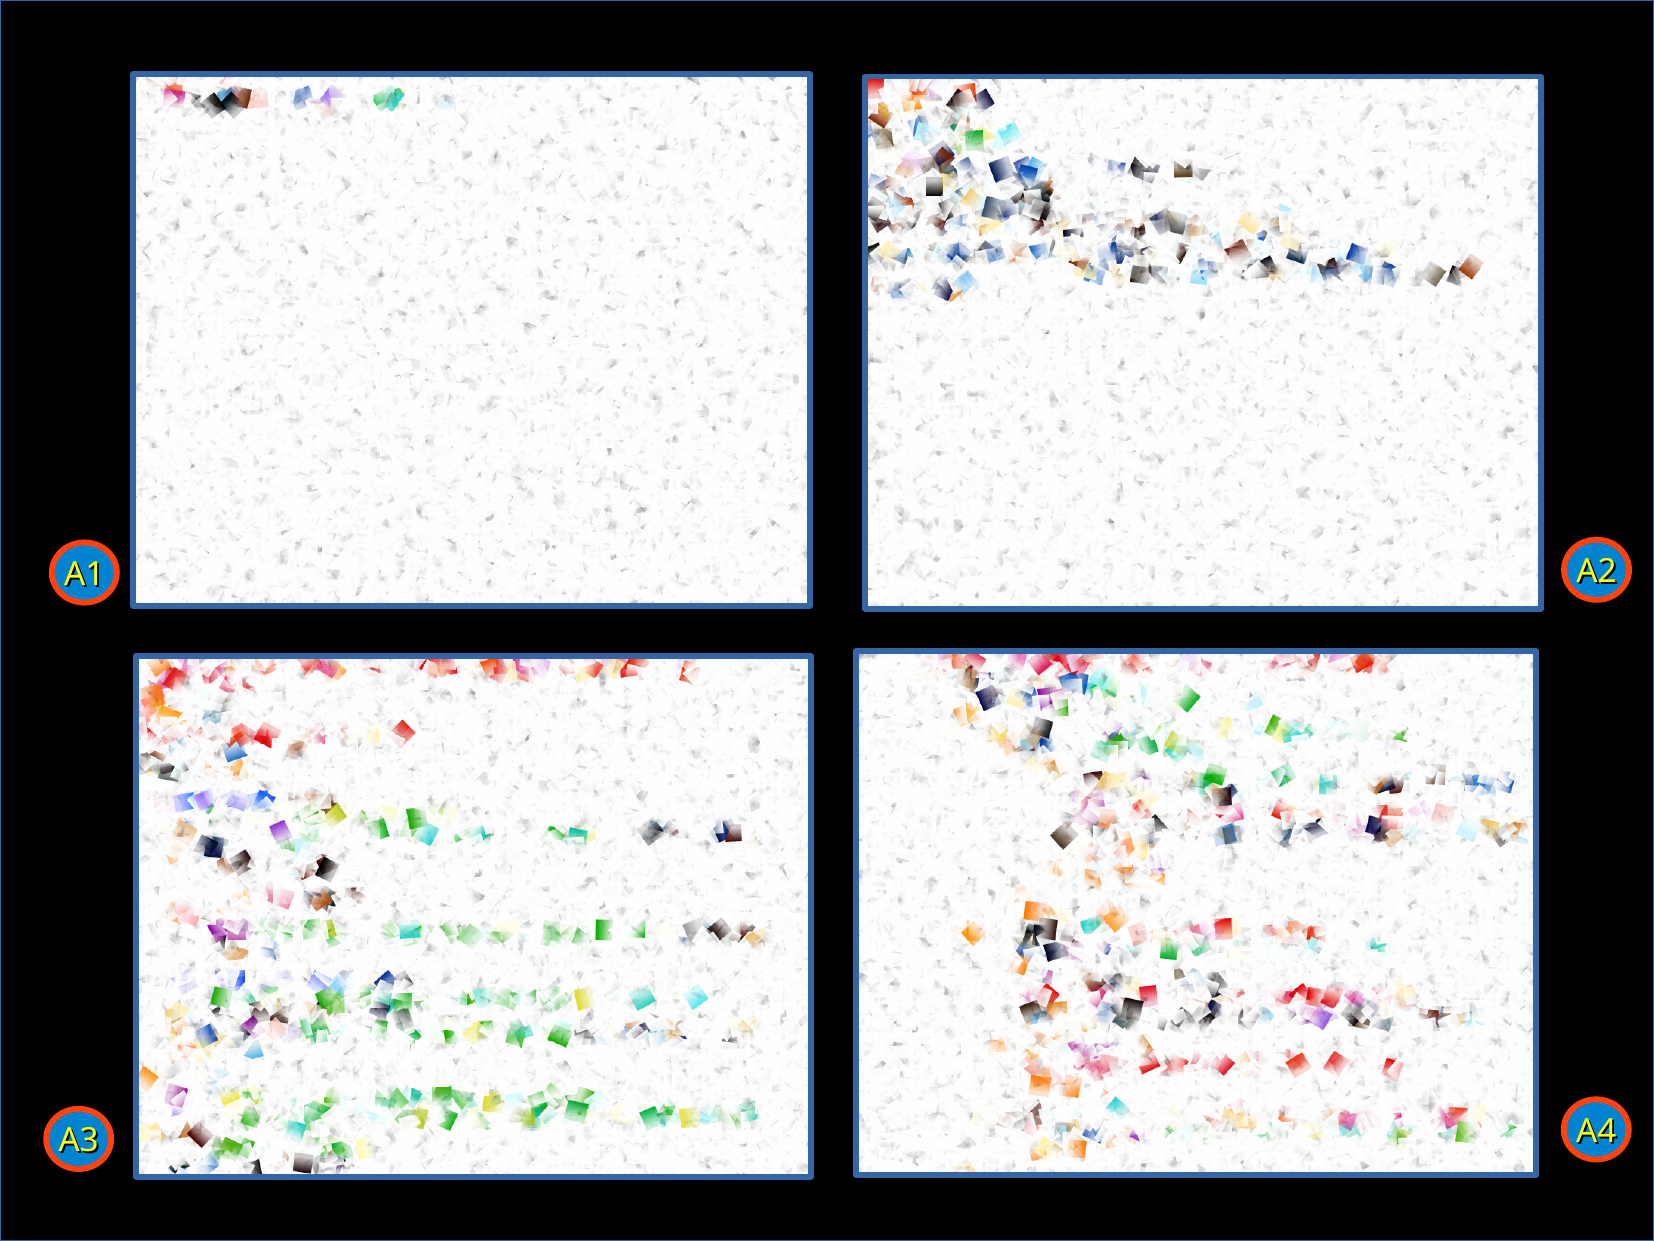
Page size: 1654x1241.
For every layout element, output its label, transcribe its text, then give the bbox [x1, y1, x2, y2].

picture [858, 653, 1534, 1173]
text_box A2 [1564, 539, 1630, 600]
text_box A3 [46, 1108, 112, 1169]
picture [867, 79, 1539, 606]
text_box A4 [1563, 1099, 1629, 1160]
picture [136, 77, 808, 604]
text_box [0, 0, 1654, 1241]
text_box A1 [51, 542, 117, 603]
picture [138, 658, 808, 1174]
